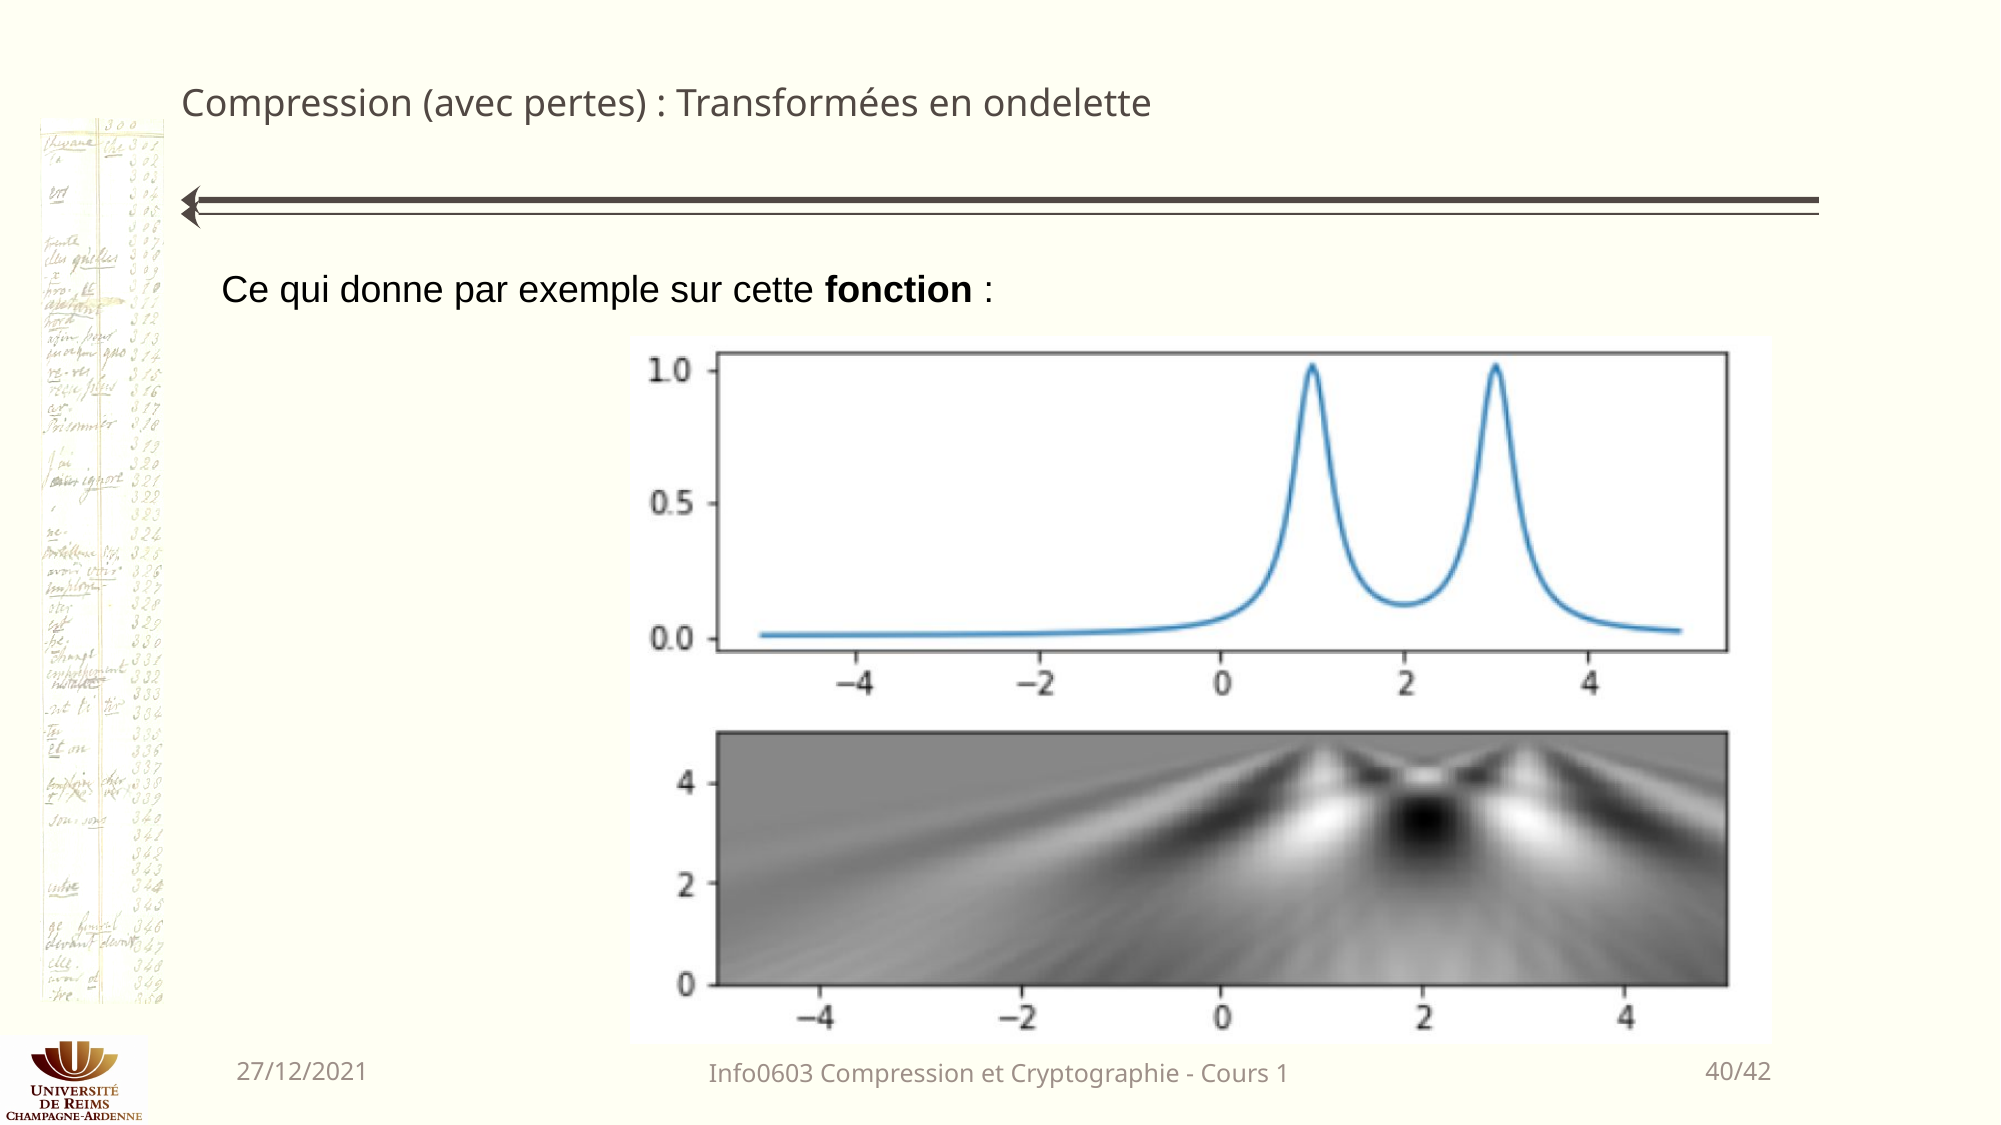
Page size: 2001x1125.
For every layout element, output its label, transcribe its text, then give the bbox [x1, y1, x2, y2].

text_box Ce qui donne par exemple sur cette fonction : [206, 260, 1802, 318]
picture [0, 1035, 148, 1125]
picture [630, 336, 1772, 1044]
title Compression (avec pertes) : Transformées en ondelette [181, 12, 1819, 193]
picture [40, 118, 164, 1004]
